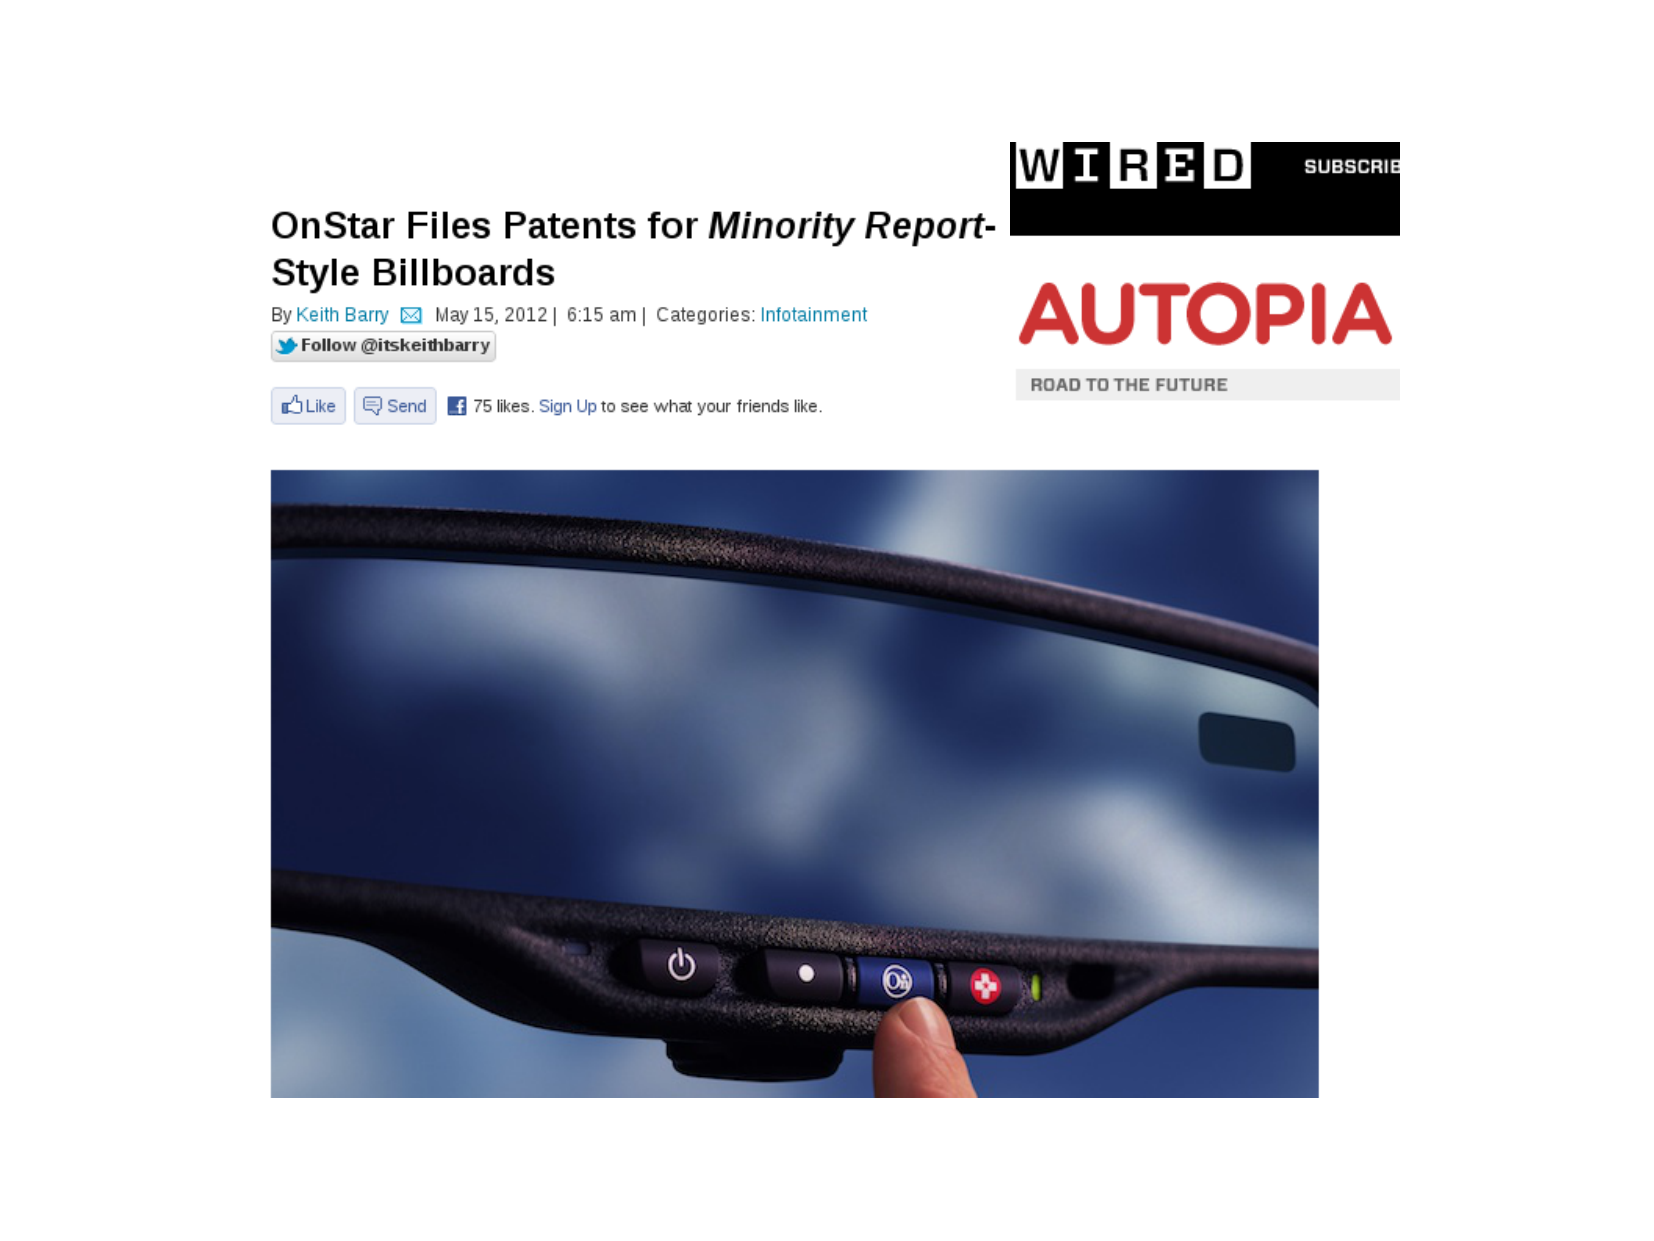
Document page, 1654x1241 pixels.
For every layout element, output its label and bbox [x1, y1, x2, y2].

picture [254, 142, 1400, 1098]
